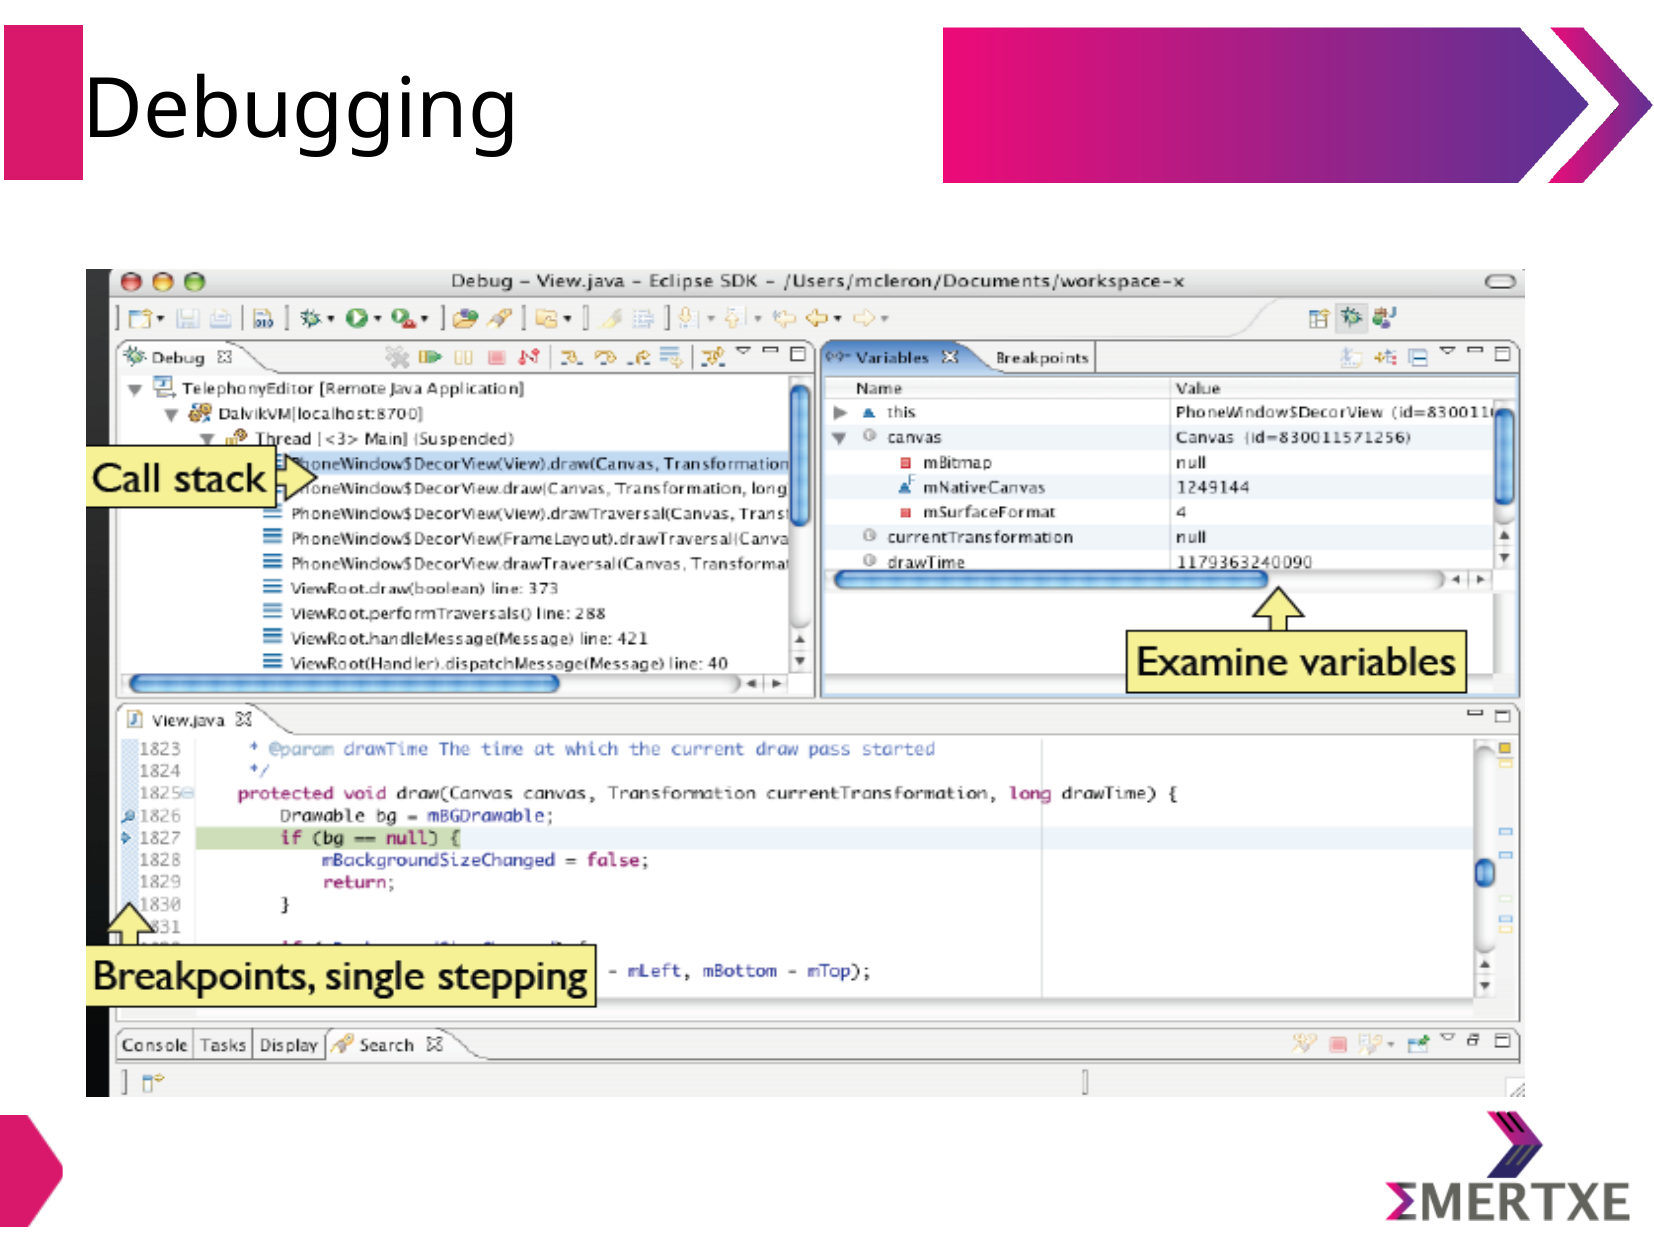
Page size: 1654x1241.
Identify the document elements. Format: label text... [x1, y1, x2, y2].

title Debugging [82, 2, 1571, 210]
picture [1571, 27, 1653, 183]
picture [86, 269, 1525, 1097]
picture [1385, 1107, 1631, 1221]
